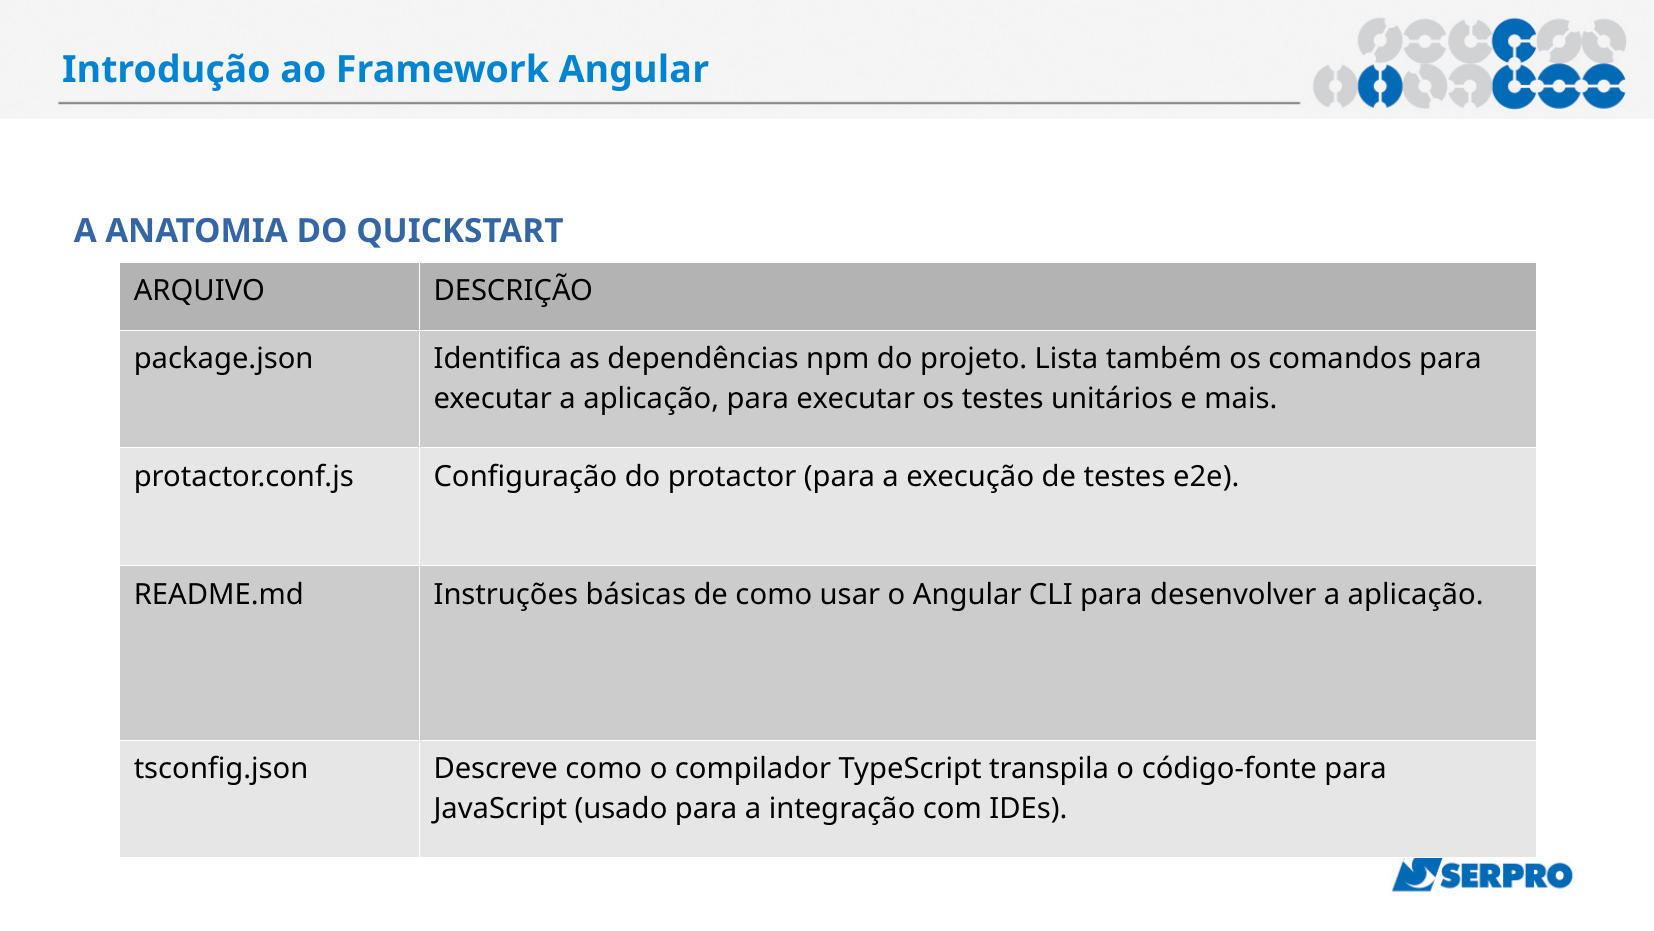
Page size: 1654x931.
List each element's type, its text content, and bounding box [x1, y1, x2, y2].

table_cell Configuração do protactor (para a execução de testes e2e). [420, 448, 1536, 565]
table_cell Identifica as dependências npm do projeto. Lista também os comandos para executar a aplicação, para executar os testes unitários e mais. [420, 331, 1536, 447]
table_cell Instruções básicas de como usar o Angular CLI para desenvolver a aplicação. [420, 566, 1536, 740]
text_box Introdução ao Framework Angular [47, 35, 1300, 102]
table_header ARQUIVO [120, 263, 419, 330]
table_header DESCRIÇÃO [420, 263, 1536, 330]
text_box A ANATOMIA DO QUICKSTART [59, 177, 1595, 798]
table_cell package.json [120, 331, 419, 447]
table_cell Descreve como o compilador TypeScript transpila o código-fonte para JavaScript (usado para a integração com IDEs). [420, 741, 1536, 857]
picture [0, 0, 1654, 931]
table_cell tsconfig.json [120, 741, 419, 857]
table_cell protactor.conf.js [120, 448, 419, 565]
table_cell README.md [120, 566, 419, 740]
